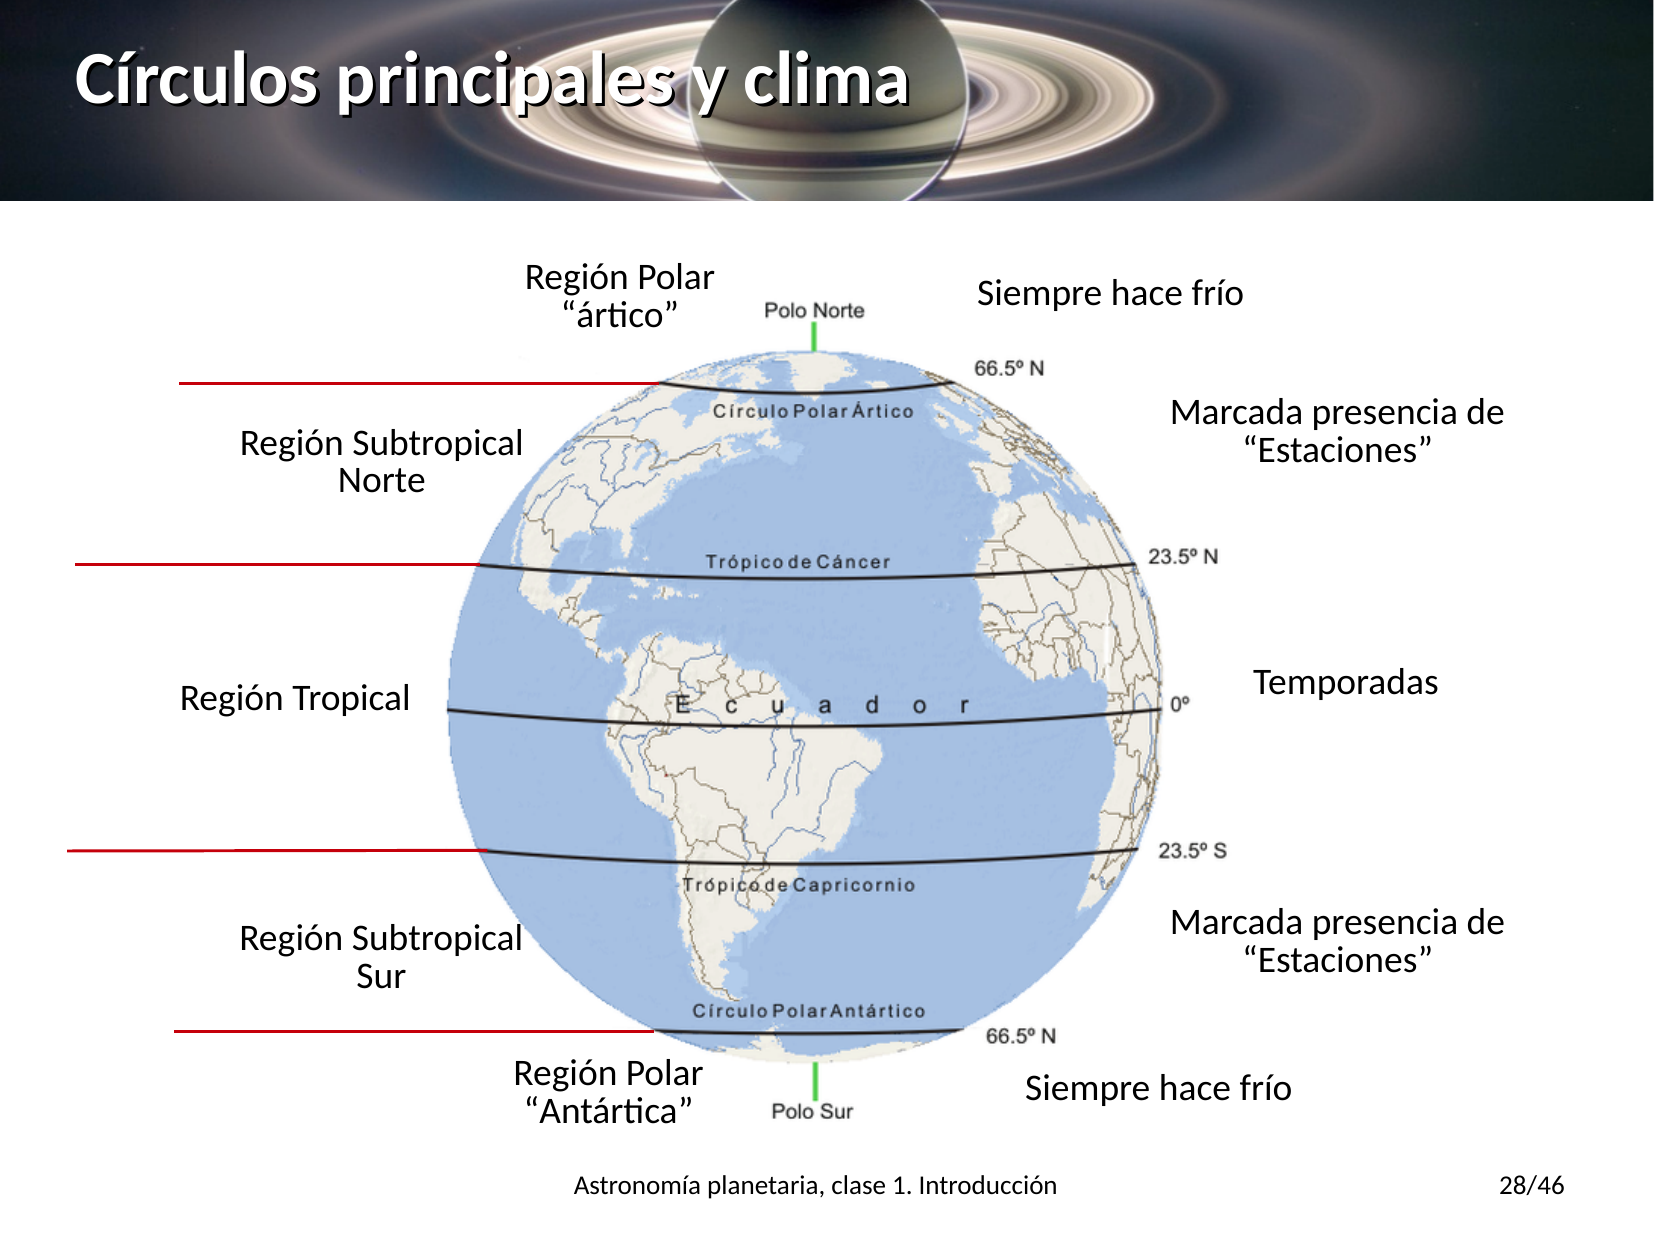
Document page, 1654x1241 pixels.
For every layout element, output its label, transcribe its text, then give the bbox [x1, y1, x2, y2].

text_box Marcada presencia de “Estaciones” [1155, 388, 1522, 496]
text_box Temporadas [1238, 658, 1458, 720]
picture [0, 0, 1654, 201]
text_box Región Polar “Antártica” [498, 1050, 721, 1157]
text_box Región Polar “ártico” [510, 253, 732, 361]
title Círculos principales y clima [75, 19, 1564, 151]
text_box Región Subtropical Sur [224, 915, 541, 1022]
text_box Siempre hace frío [1010, 1065, 1309, 1126]
text_box Siempre hace frío [962, 269, 1261, 331]
text_box Marcada presencia de “Estaciones” [1155, 898, 1522, 1006]
text_box Región Tropical [165, 675, 430, 736]
text_box Región Subtropical Norte [225, 419, 541, 526]
picture [364, 254, 1289, 1156]
